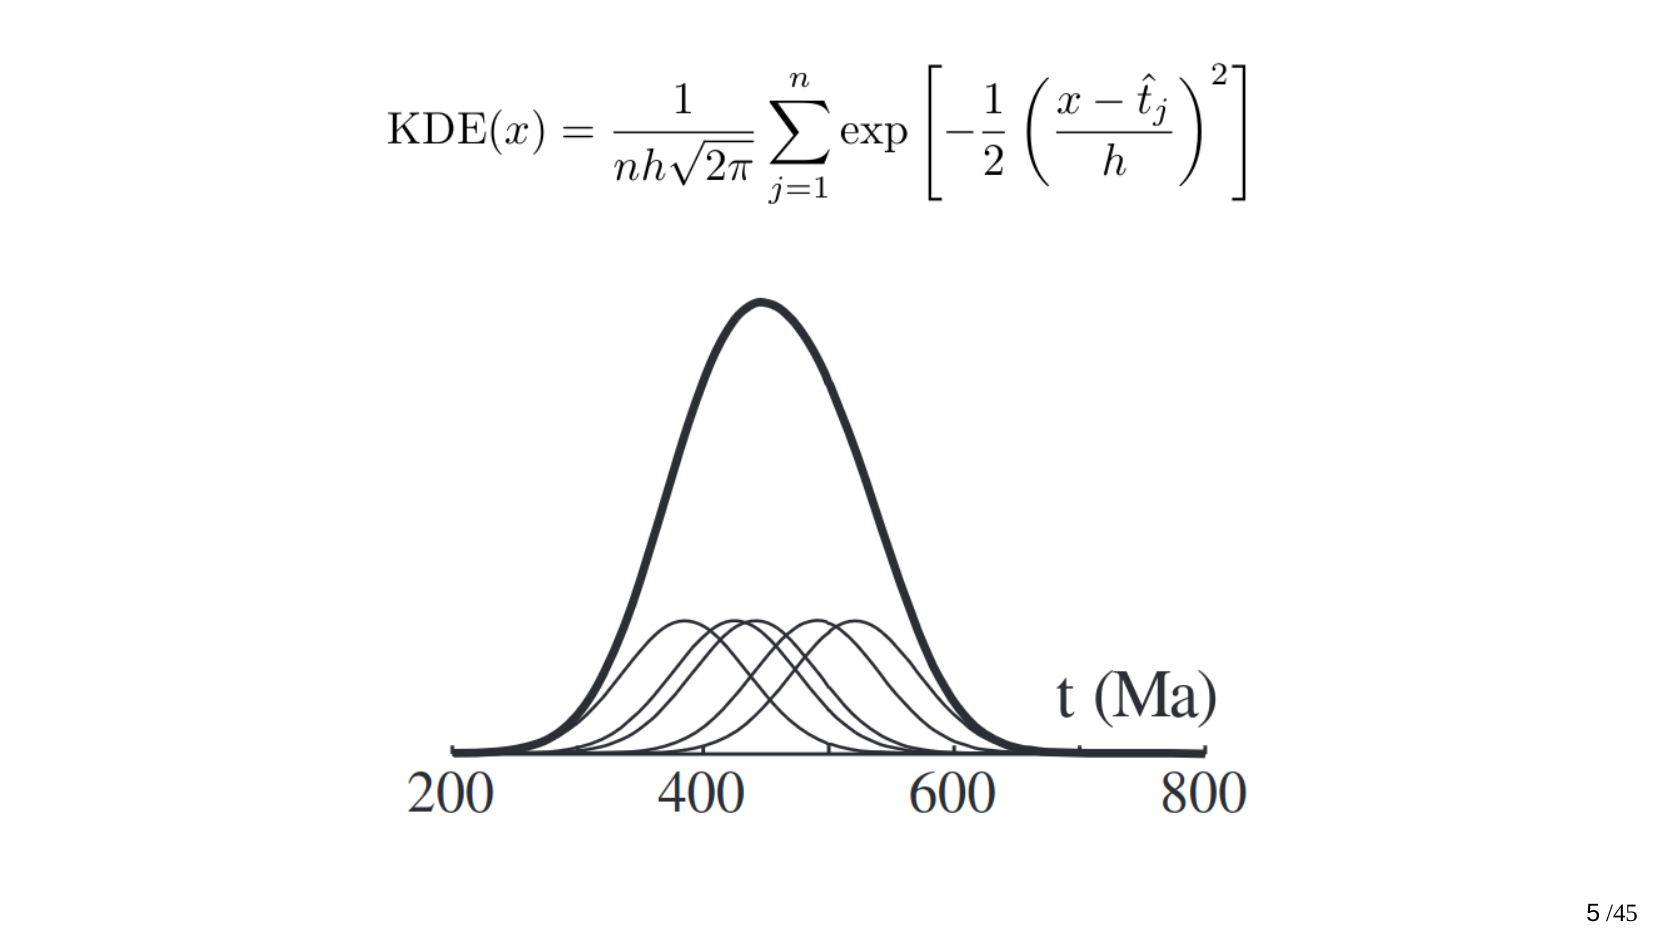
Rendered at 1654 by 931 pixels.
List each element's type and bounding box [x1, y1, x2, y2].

picture [383, 58, 1248, 209]
picture [395, 288, 1258, 833]
